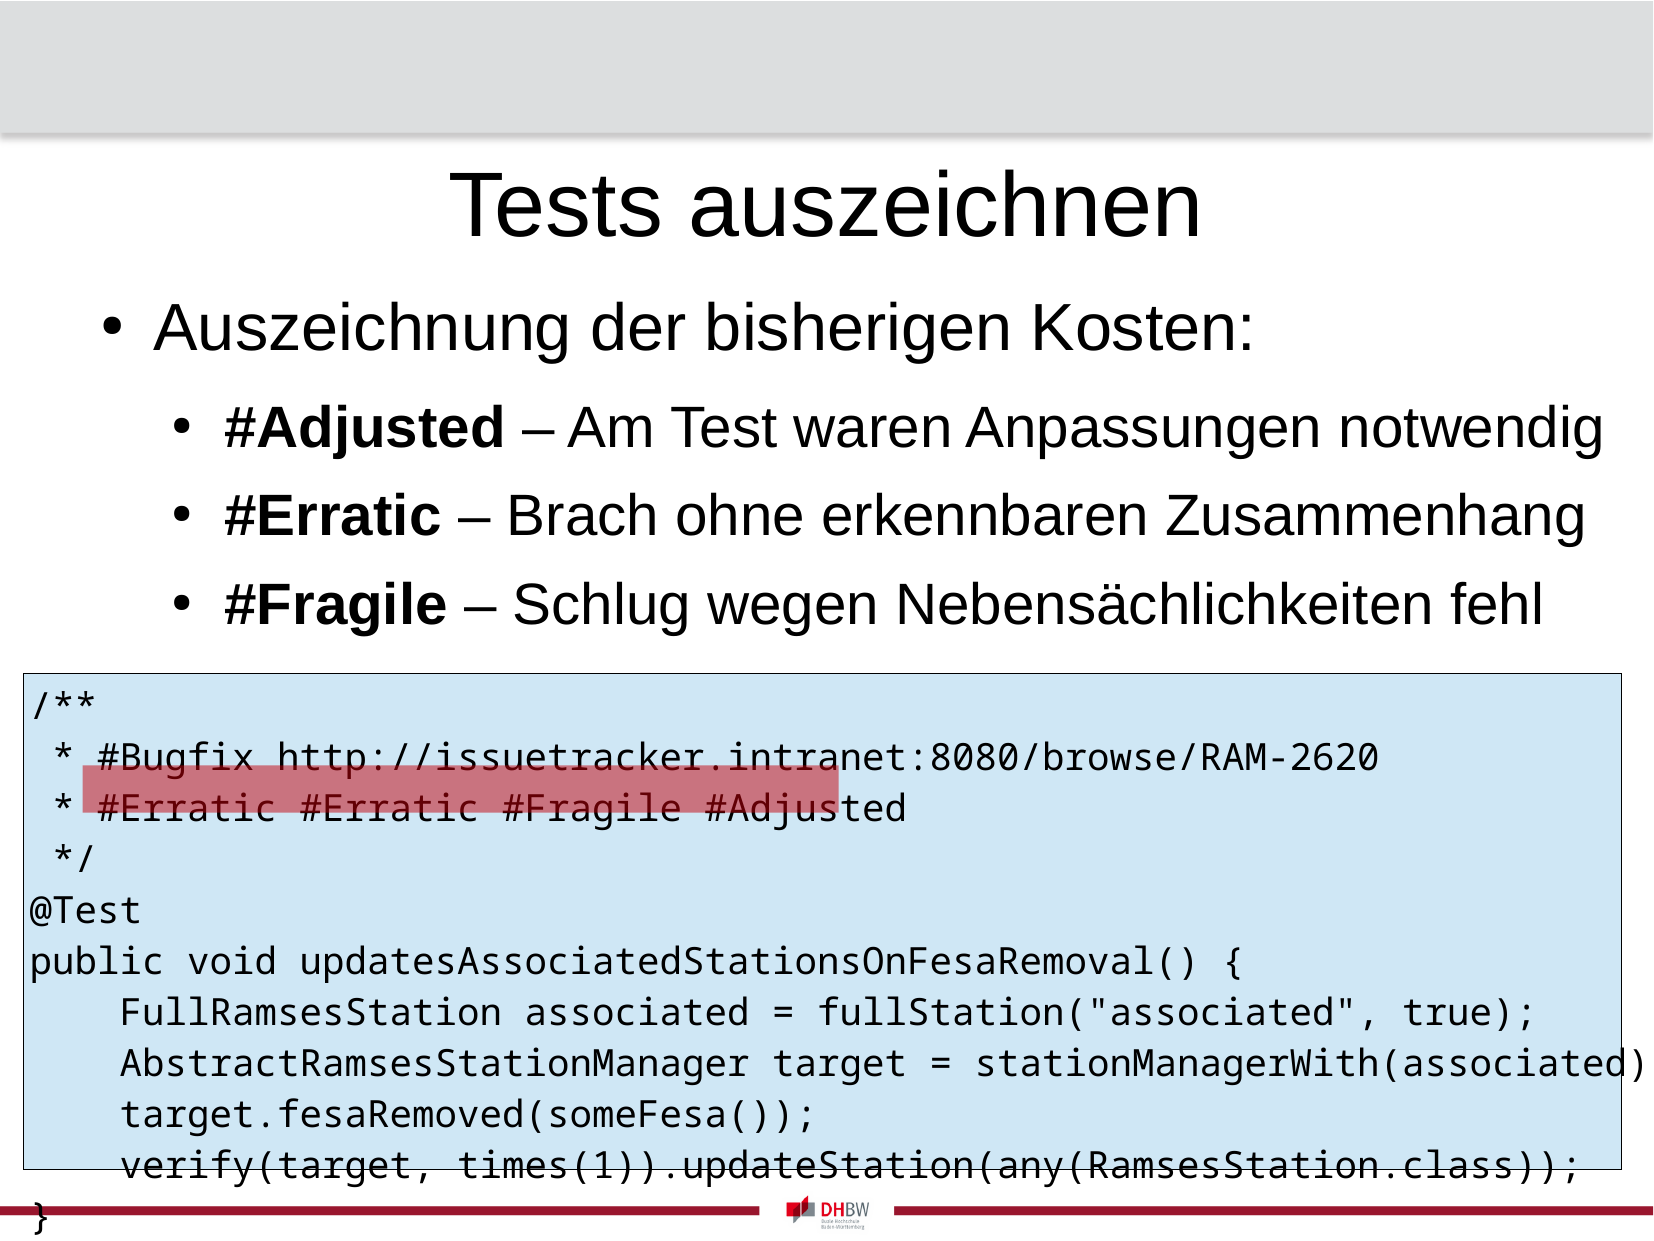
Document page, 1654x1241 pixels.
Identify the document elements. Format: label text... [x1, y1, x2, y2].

picture [0, 1, 1654, 1237]
text_box [82, 765, 839, 813]
title Tests auszeichnen [82, 147, 1571, 257]
text_box /** * #Bugfix http://issuetracker.intranet:8080/browse/RAM-2620 * #Erratic #Erratic #Fragile #Adjusted */ @Test public void updatesAssociatedStationsOnFesaRemoval() { FullRamsesStation associated = fullStation("associated", true); AbstractRamsesStationManager target = stationManagerWith(associated); target.fesaRemoved(someFesa()); verify(target, times(1)).updateStation(any(RamsesStation.class)); } [23, 673, 1622, 1170]
list Auszeichnung der bisherigen Kosten: #Adjusted – Am Test waren Anpassungen notwendig #Erratic – Brach ohne erkennbaren Zusammenhang #Fragile – Schlug wegen Nebensächlichkeiten fehl [82, 290, 1630, 1241]
